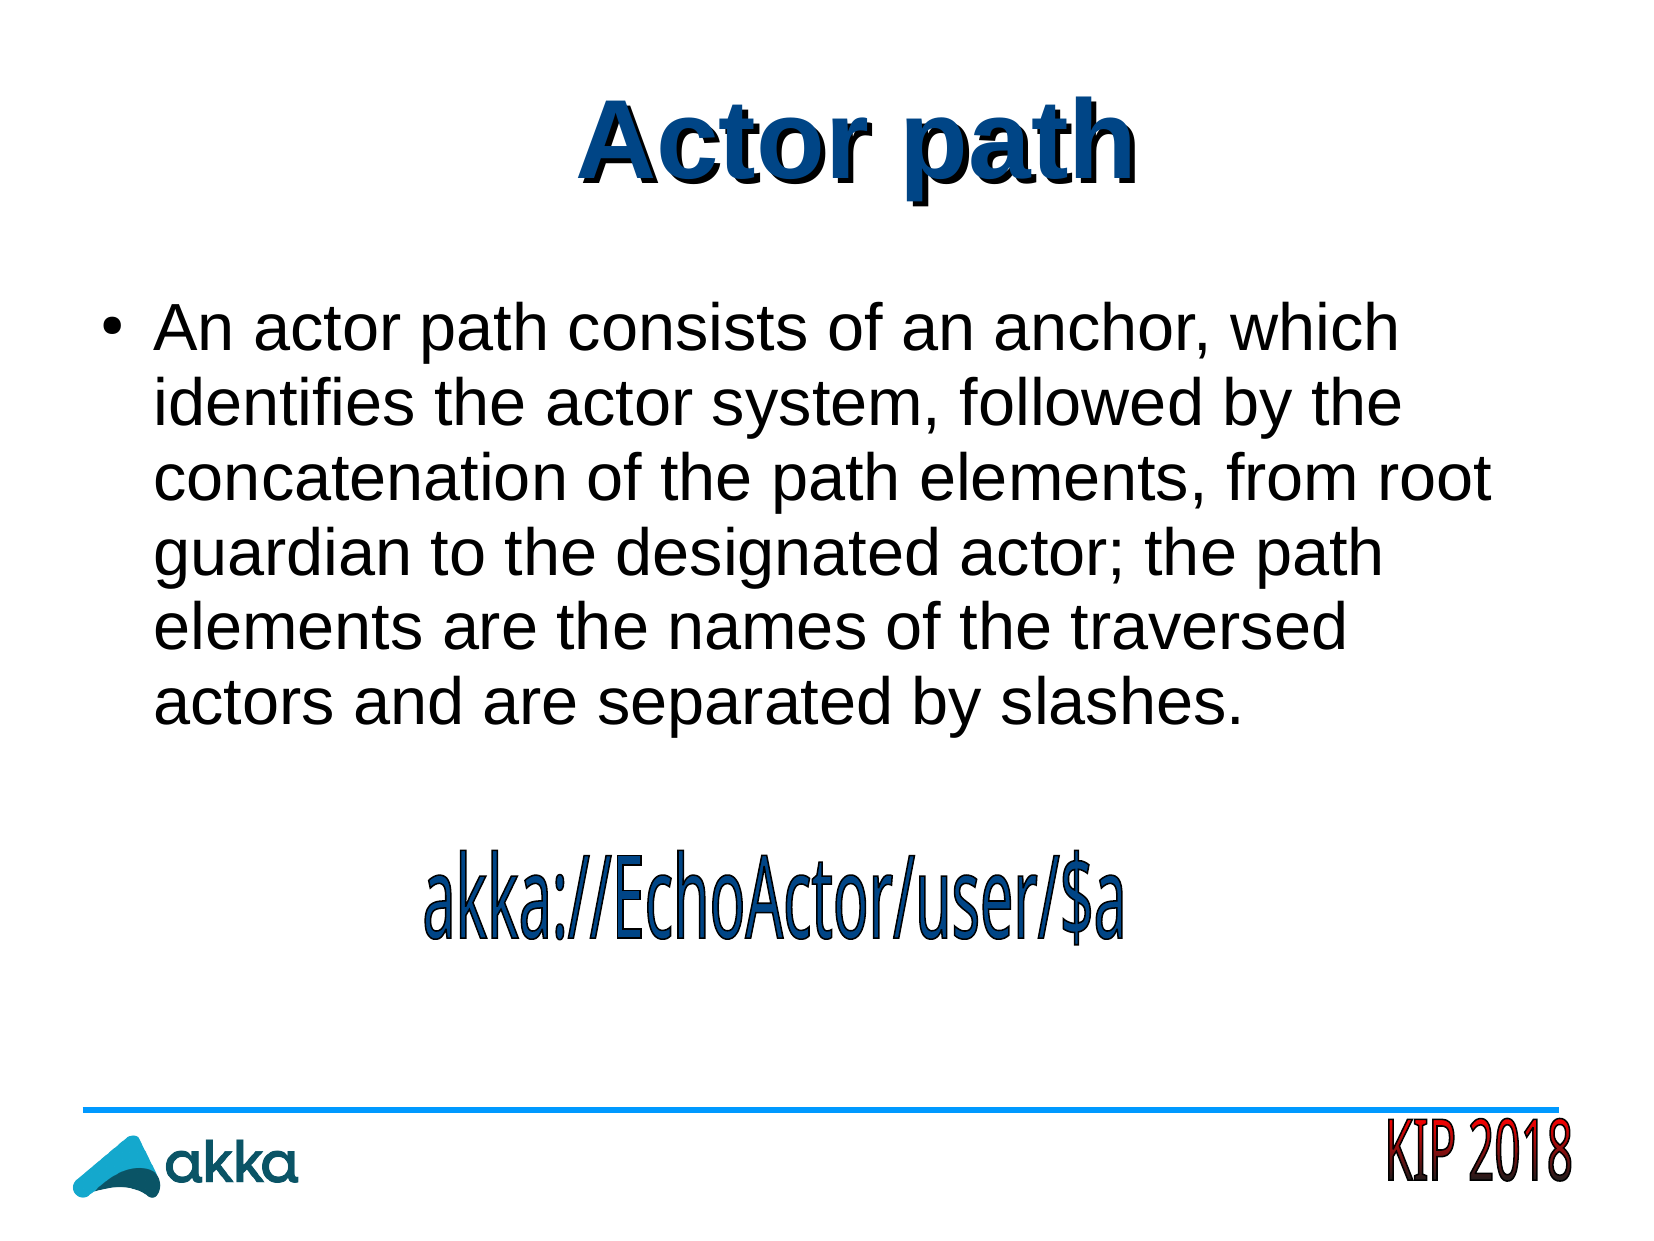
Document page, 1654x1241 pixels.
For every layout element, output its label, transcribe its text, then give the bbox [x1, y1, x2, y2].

text_box akka://EchoActor/user/$a [492, 850, 519, 939]
text_box akka://EchoActor/user/$a [678, 850, 705, 939]
text_box akka://EchoActor/user/$a [812, 862, 832, 940]
text_box akka://EchoActor/user/$a [647, 875, 672, 940]
text_box akka://EchoActor/user/$a [617, 855, 642, 939]
text_box akka://EchoActor/user/$a [786, 875, 810, 940]
text_box akka://EchoActor/user/$a [1096, 875, 1122, 940]
picture [61, 1116, 306, 1217]
text_box akka://EchoActor/user/$a [712, 875, 743, 940]
text_box akka://EchoActor/user/$a [873, 875, 893, 939]
text_box akka://EchoActor/user/$a [460, 850, 487, 939]
text_box akka://EchoActor/user/$a [954, 875, 978, 940]
text_box akka://EchoActor/user/$a [521, 875, 548, 940]
text_box akka://EchoActor/user/$a [983, 875, 1011, 940]
text_box akka://EchoActor/user/$a [893, 855, 915, 939]
text_box Actor path [366, 53, 1347, 226]
text_box akka://EchoActor/user/$a [425, 875, 451, 940]
text_box akka://EchoActor/user/$a [590, 855, 612, 939]
text_box akka://EchoActor/user/$a [745, 855, 784, 939]
text_box akka://EchoActor/user/$a [1018, 875, 1037, 939]
text_box akka://EchoActor/user/$a [568, 855, 590, 939]
text_box akka://EchoActor/user/$a [1063, 850, 1091, 945]
text_box akka://EchoActor/user/$a [836, 875, 866, 940]
text_box akka://EchoActor/user/$a [1038, 855, 1060, 939]
text_box akka://EchoActor/user/$a [919, 876, 947, 940]
list An actor path consists of an anchor, which identifies the actor system, followed by the concatenation of the path elements, from root guardian to the designated actor; the path elements are the names of the traversed actors and are separated by slashes. [82, 290, 1538, 1010]
